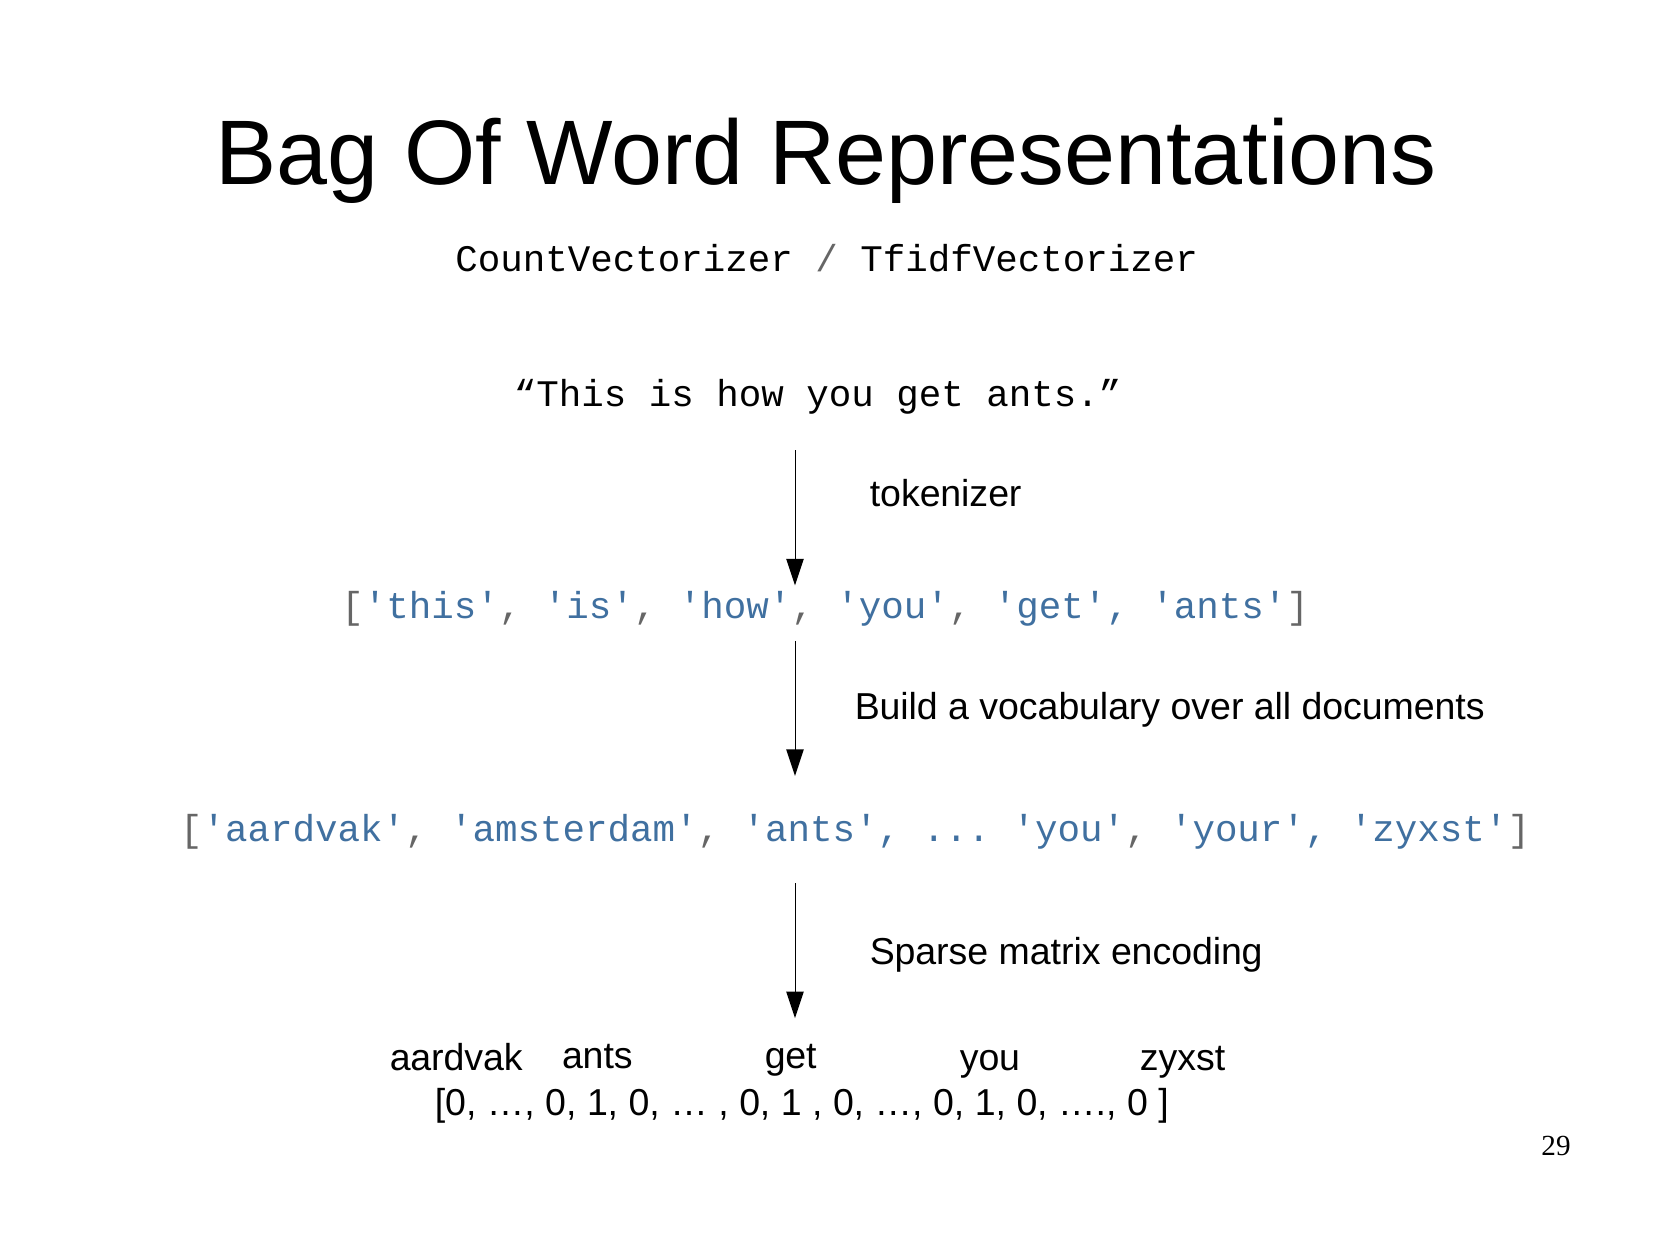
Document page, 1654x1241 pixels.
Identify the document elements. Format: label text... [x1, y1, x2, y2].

text_box Sparse matrix encoding [855, 896, 1321, 980]
text_box CountVectorizer / TfidfVectorizer [455, 240, 1199, 283]
text_box ['aardvak', 'amsterdam', 'ants', ... 'you', 'your', 'zyxst'] [165, 810, 1546, 896]
text_box zyxst [1125, 1028, 1261, 1086]
text_box [0, …, 0, 1, 0, … , 0, 1 , 0, …, 0, 1, 0, …., 0 ] [420, 1073, 1186, 1131]
text_box Build a vocabulary over all documents [840, 678, 1546, 777]
title Bag Of Word Representations [82, 49, 1571, 257]
text_box tokenizer [855, 465, 1111, 523]
text_box get [750, 1027, 871, 1113]
text_box ['this', 'is', 'how', 'you', 'get', 'ants'] [315, 587, 1336, 631]
text_box “This is how you get ants.” [465, 375, 1171, 419]
text_box you [945, 1028, 1125, 1086]
text_box ants [547, 1027, 698, 1088]
text_box aardvak [375, 1028, 541, 1086]
